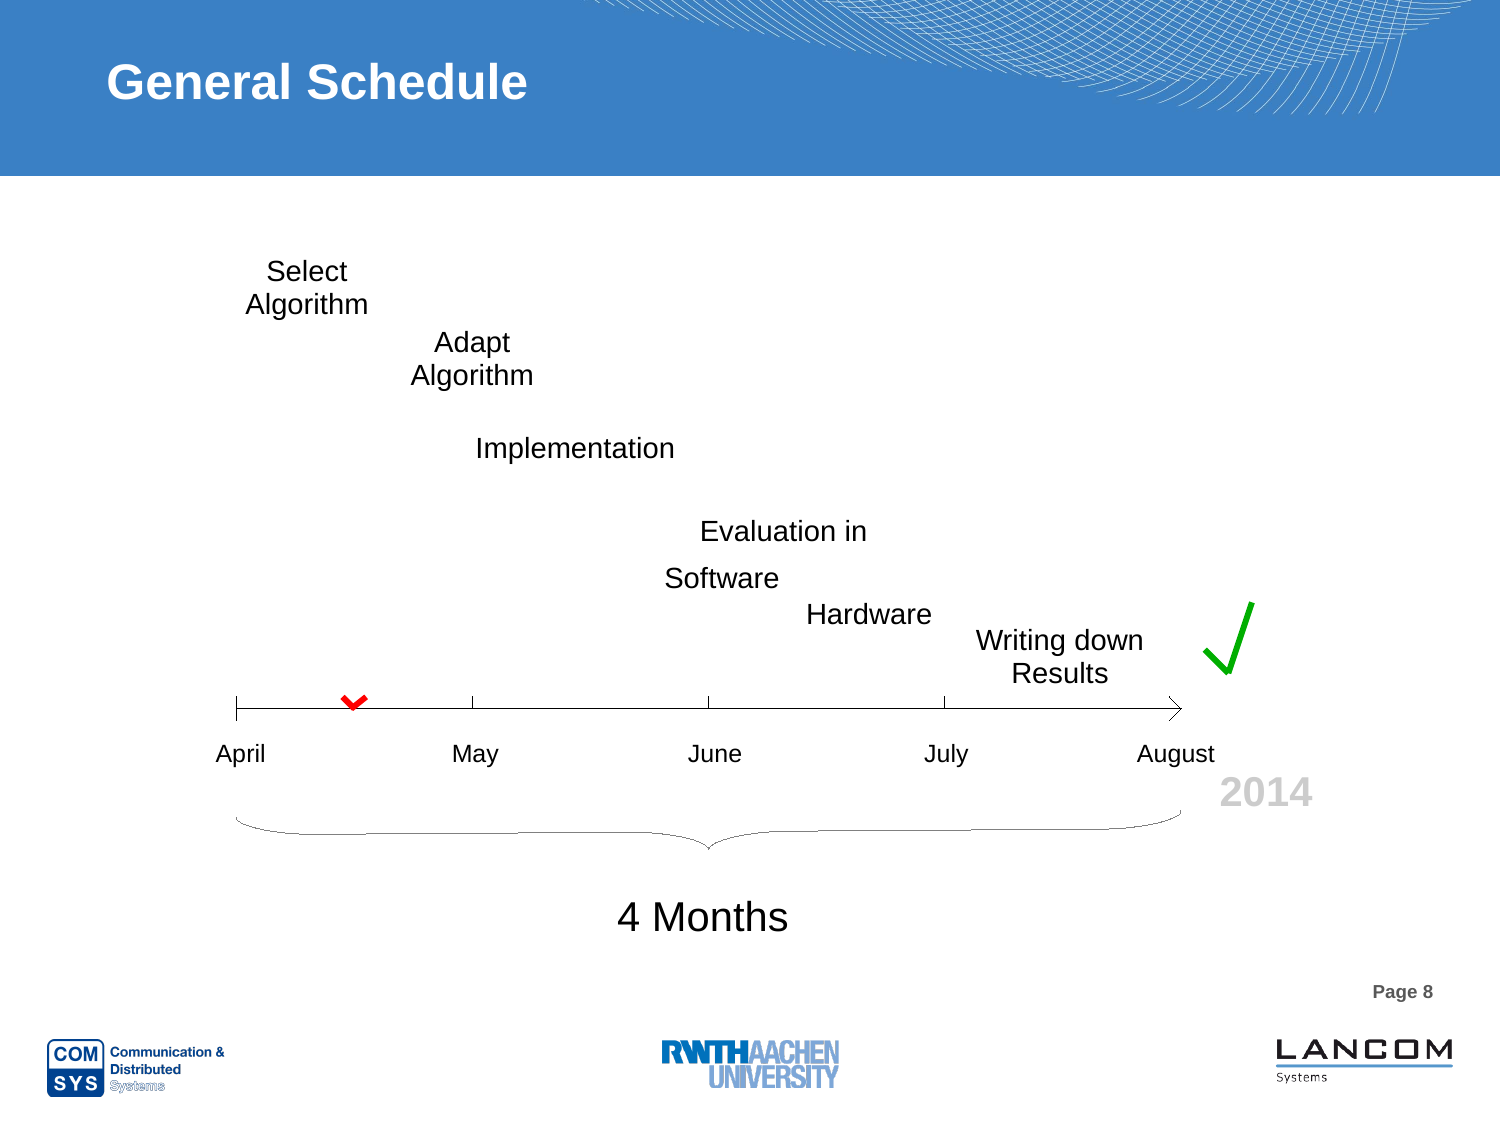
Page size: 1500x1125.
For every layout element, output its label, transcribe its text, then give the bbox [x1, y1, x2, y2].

text_box August [1122, 732, 1241, 776]
text_box Evaluation in [685, 507, 922, 556]
text_box 4 Months [602, 885, 851, 948]
title General Schedule [106, 35, 1176, 110]
text_box Hardware [791, 590, 1028, 638]
picture [1275, 1039, 1453, 1084]
text_box Software [649, 555, 886, 603]
text_box July [909, 732, 1004, 776]
text_box 2014 [1204, 761, 1406, 823]
text_box Adapt Algorithm [366, 318, 579, 400]
text_box Writing down Results [933, 616, 1188, 697]
text_box May [437, 732, 532, 776]
text_box Select Algorithm [188, 248, 426, 329]
text_box Implementation [460, 424, 721, 473]
picture [0, 0, 1500, 176]
text_box June [673, 732, 768, 776]
text_box April [200, 732, 296, 776]
